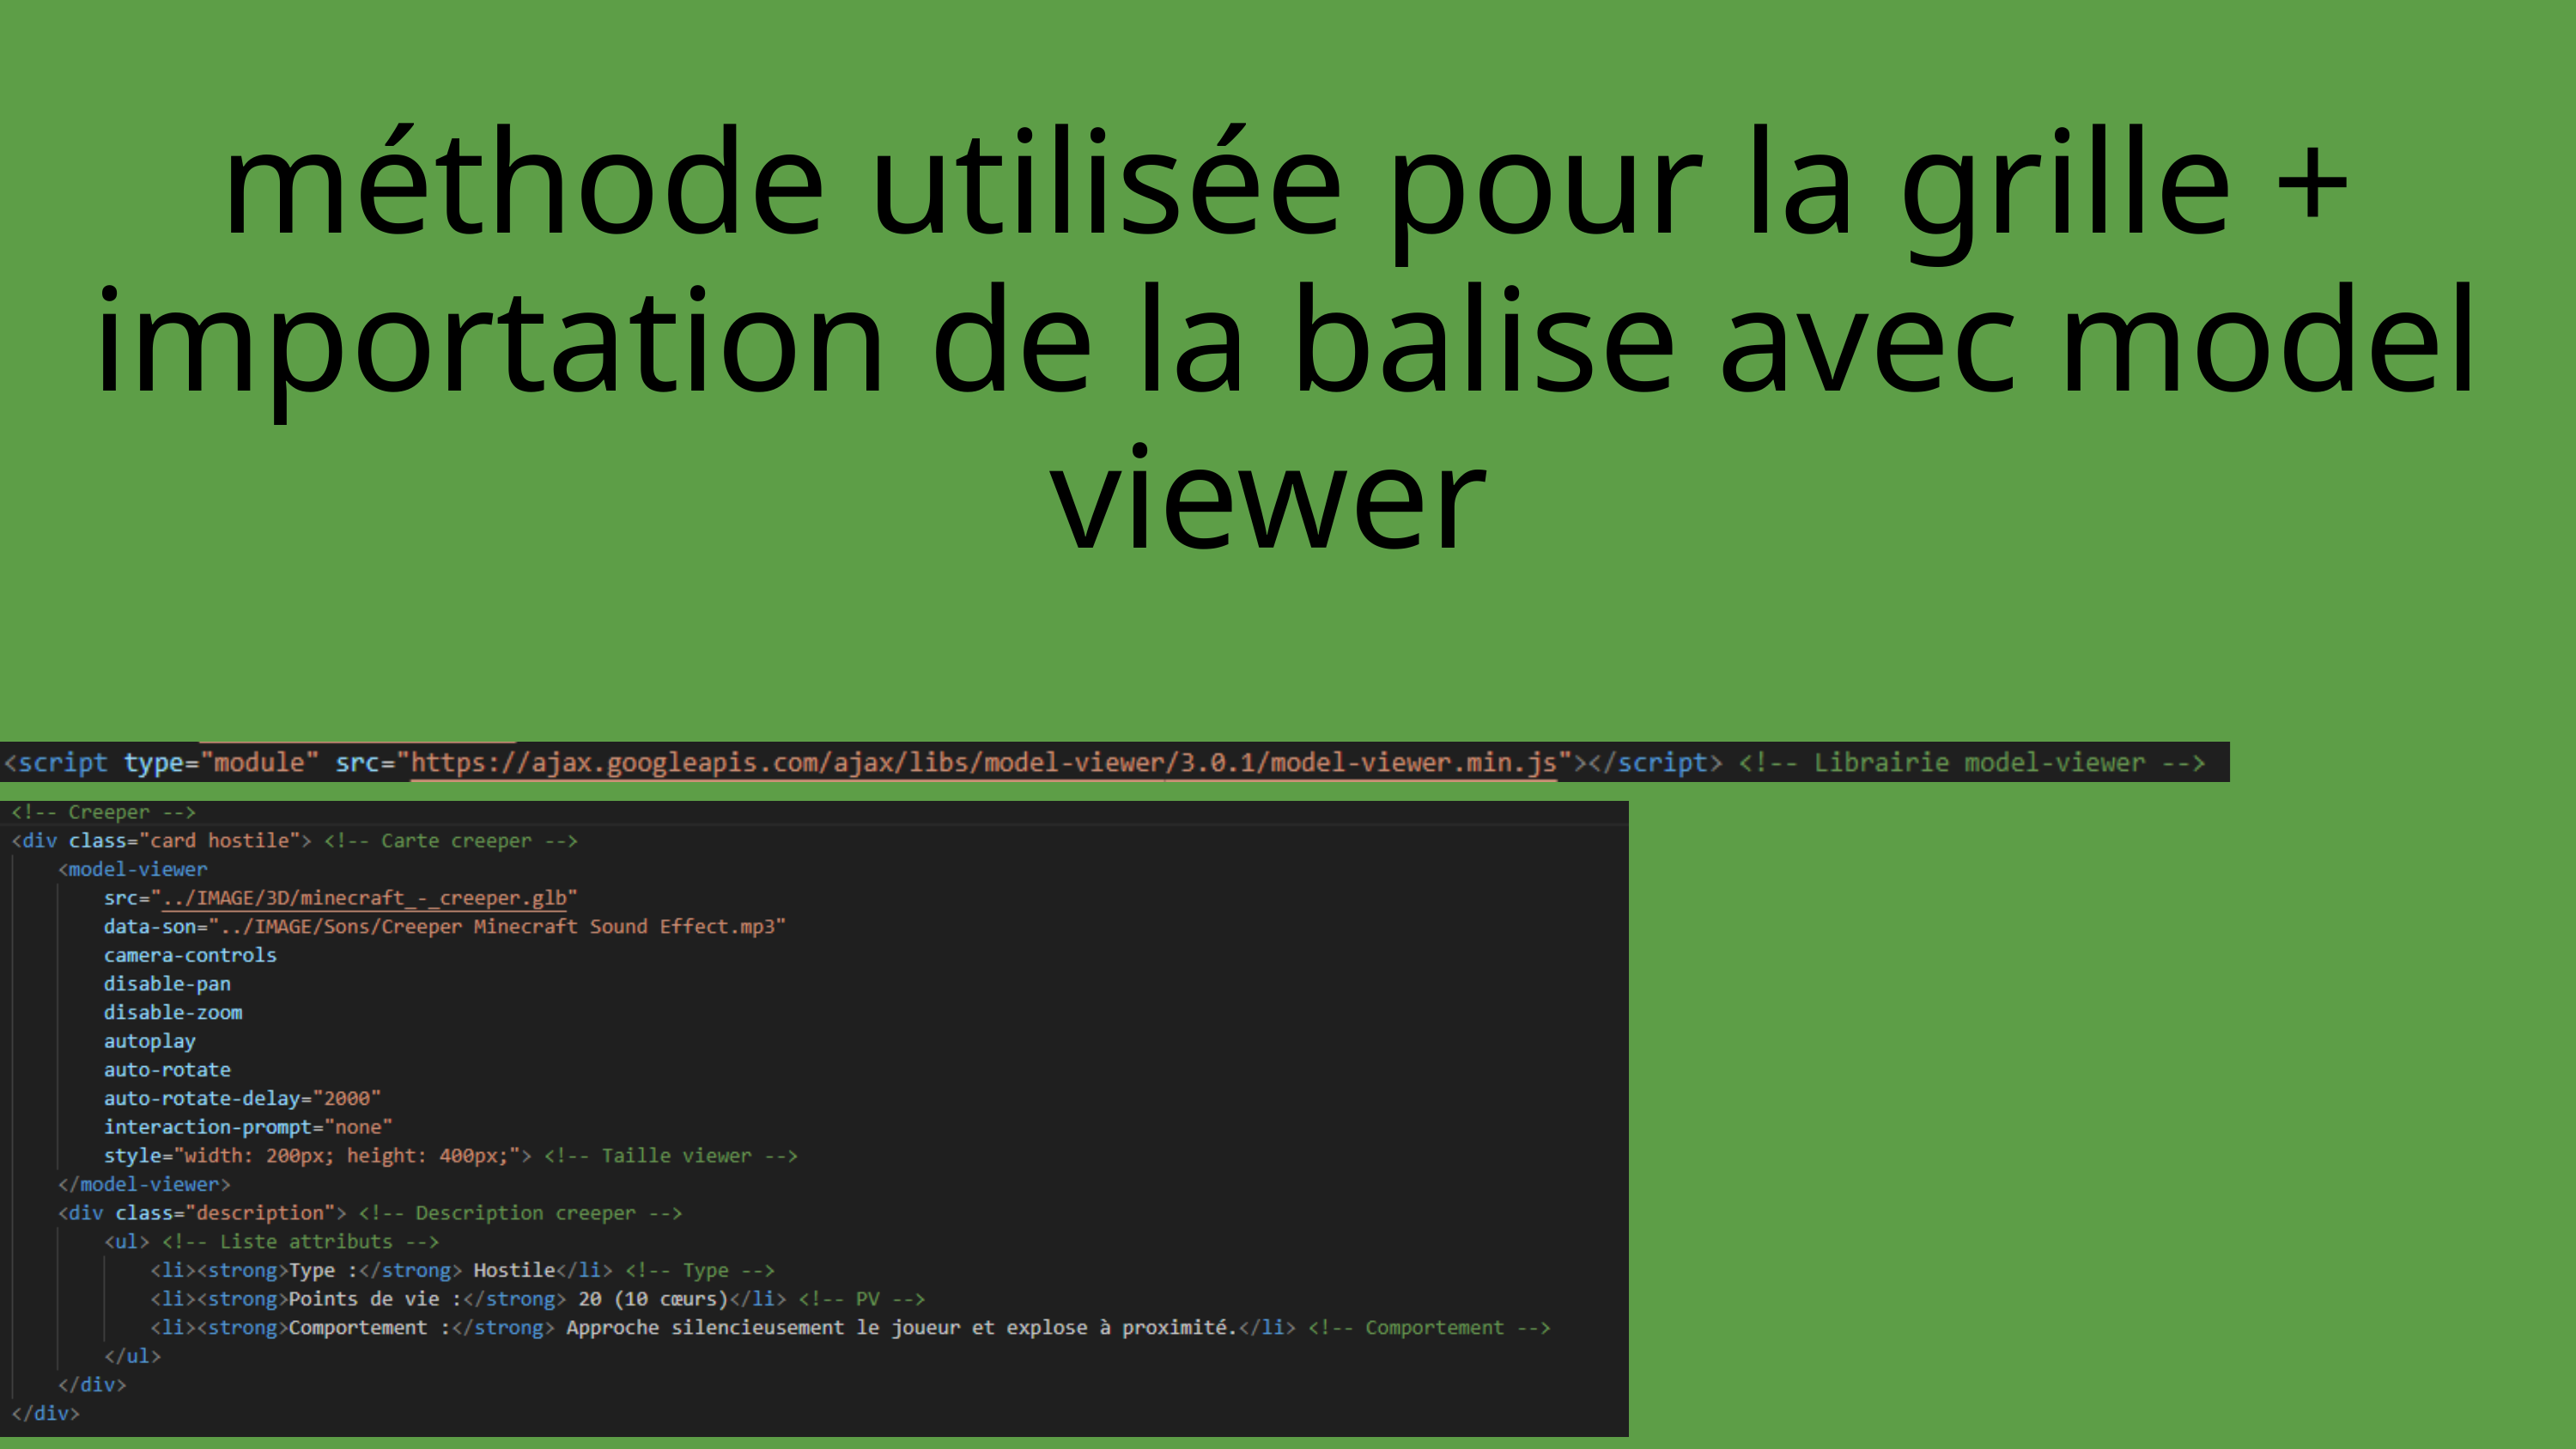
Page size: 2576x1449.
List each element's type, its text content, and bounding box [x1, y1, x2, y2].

text_box [0, 801, 1629, 1437]
text_box [0, 742, 2231, 782]
text_box méthode utilisée pour la grille + importation de la balise avec model viewer [61, 104, 2514, 577]
